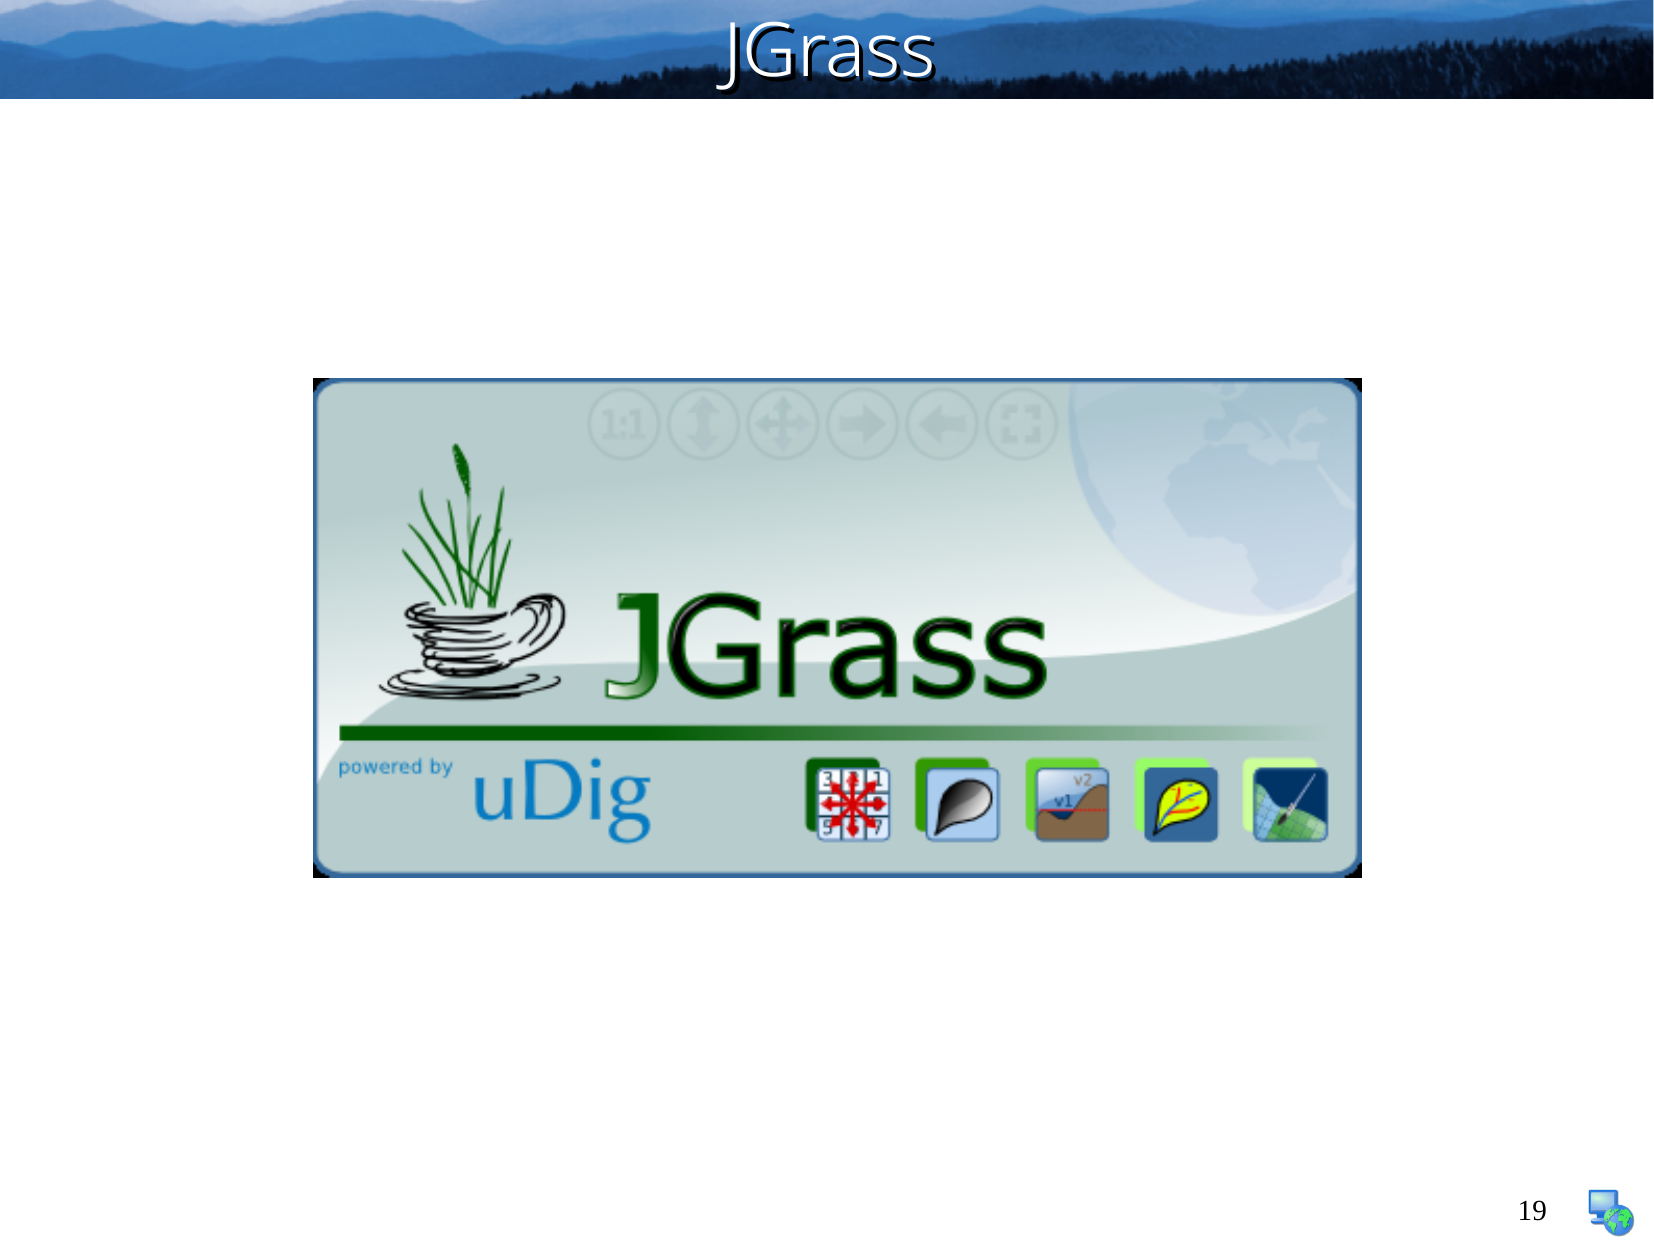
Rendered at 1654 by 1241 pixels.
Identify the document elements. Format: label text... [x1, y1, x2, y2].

picture [1588, 1189, 1635, 1238]
picture [0, 0, 1654, 99]
title JGrass [49, 0, 1611, 96]
picture [313, 378, 1362, 878]
